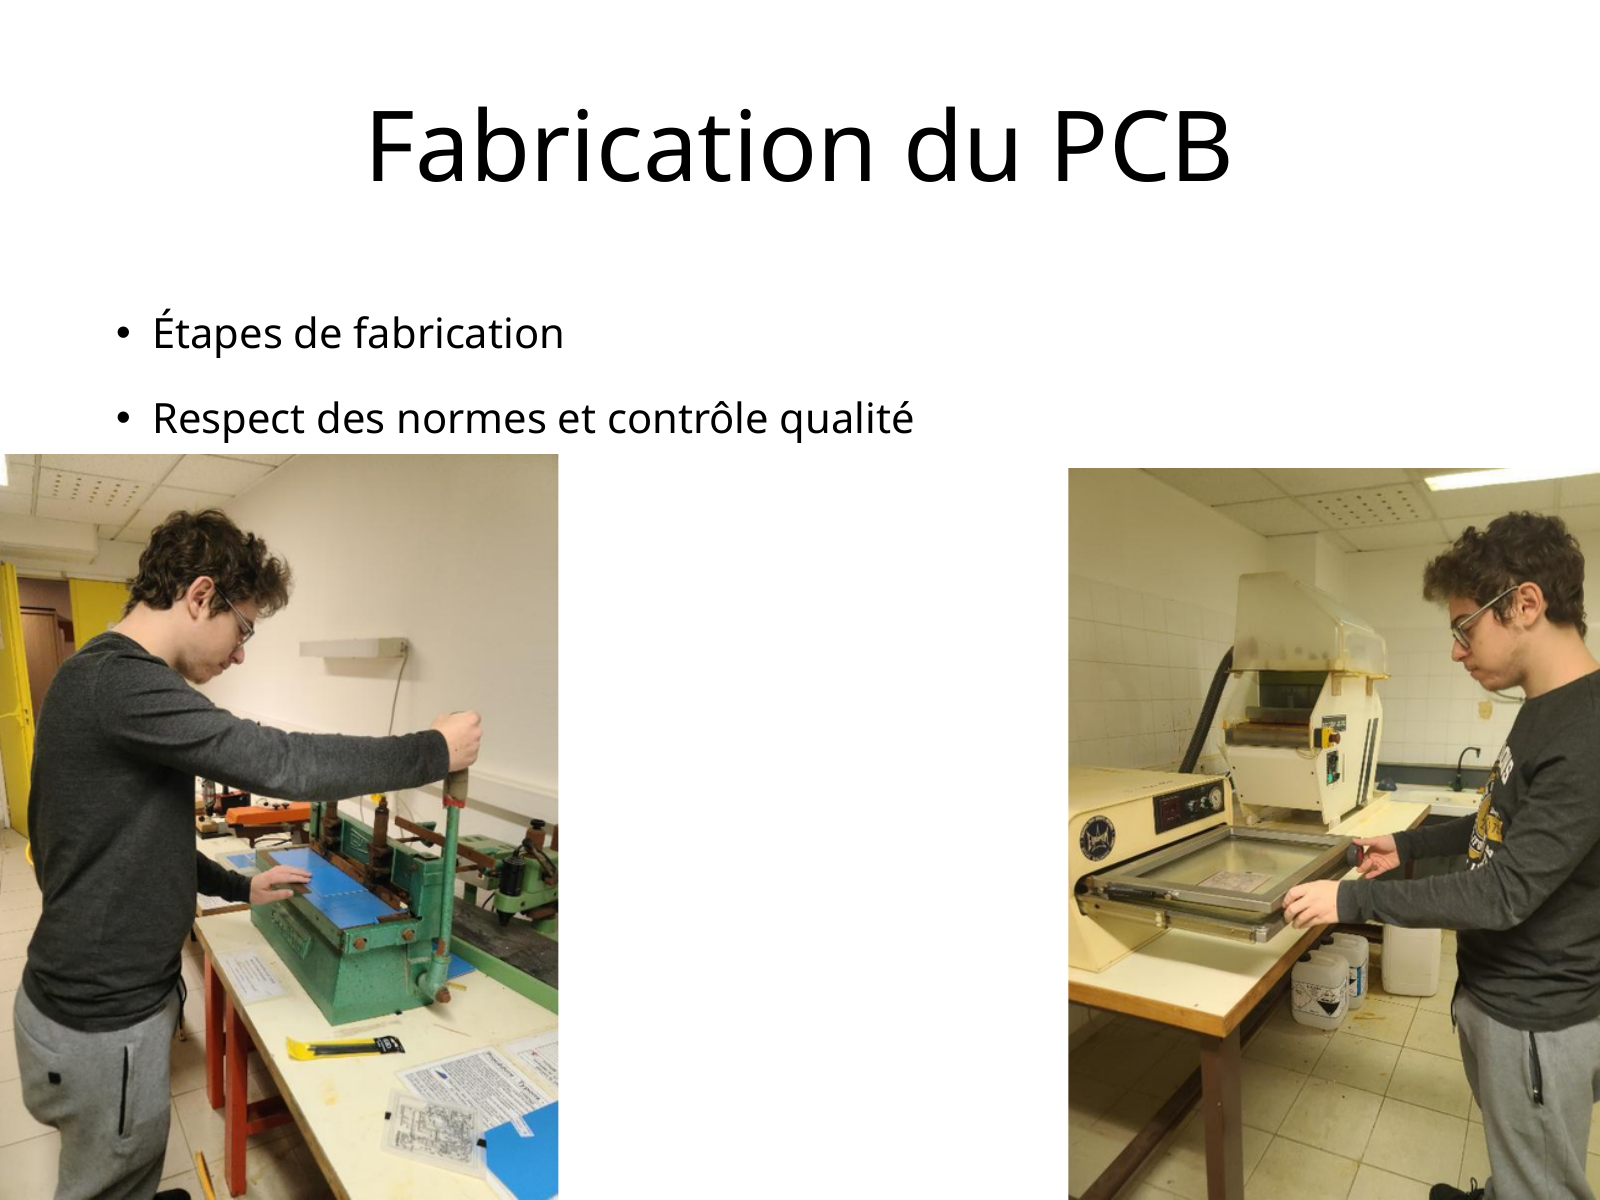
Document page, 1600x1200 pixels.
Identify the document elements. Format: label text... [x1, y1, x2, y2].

text_box [0, 454, 559, 1200]
text_box [1068, 468, 1600, 1200]
text_box Fabrication du PCB [80, 36, 1520, 248]
text_box Étapes de fabrication Respect des normes et contrôle qualité [80, 271, 1520, 1072]
